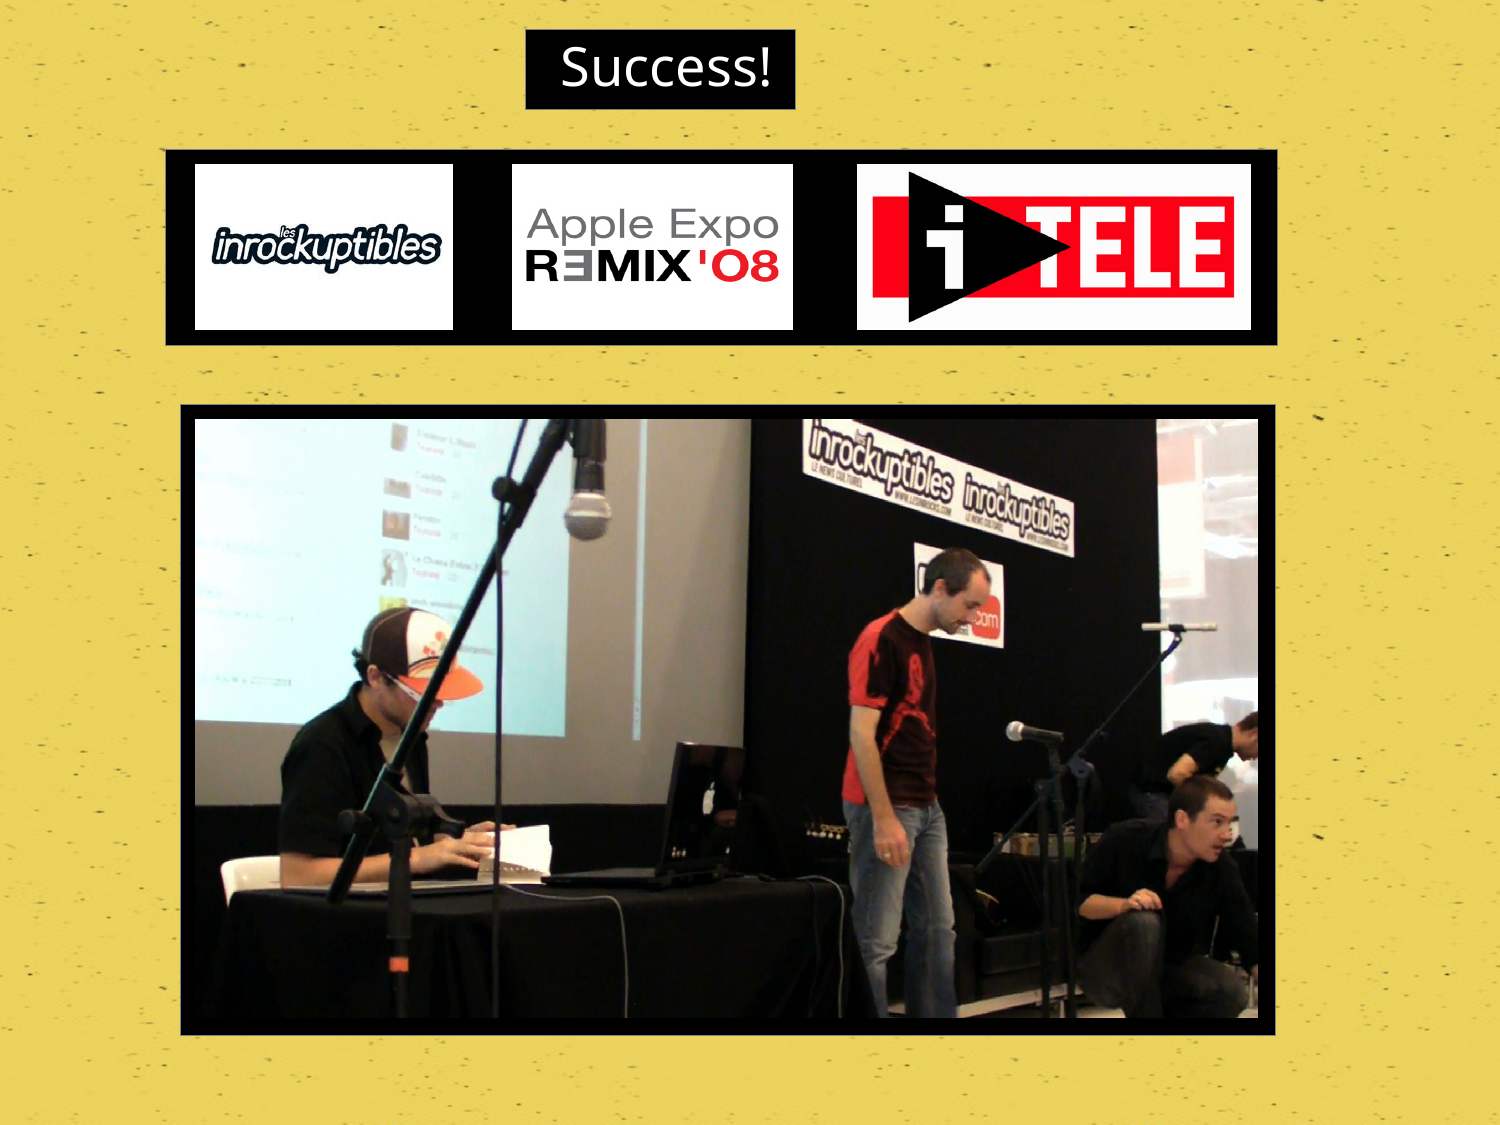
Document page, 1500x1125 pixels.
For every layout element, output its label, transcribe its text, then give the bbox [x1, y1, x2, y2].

picture [0, 0, 1500, 1125]
text_box [525, 29, 796, 110]
text_box [180, 404, 1276, 1036]
text_box Success! [545, 24, 788, 105]
text_box [165, 149, 1278, 346]
